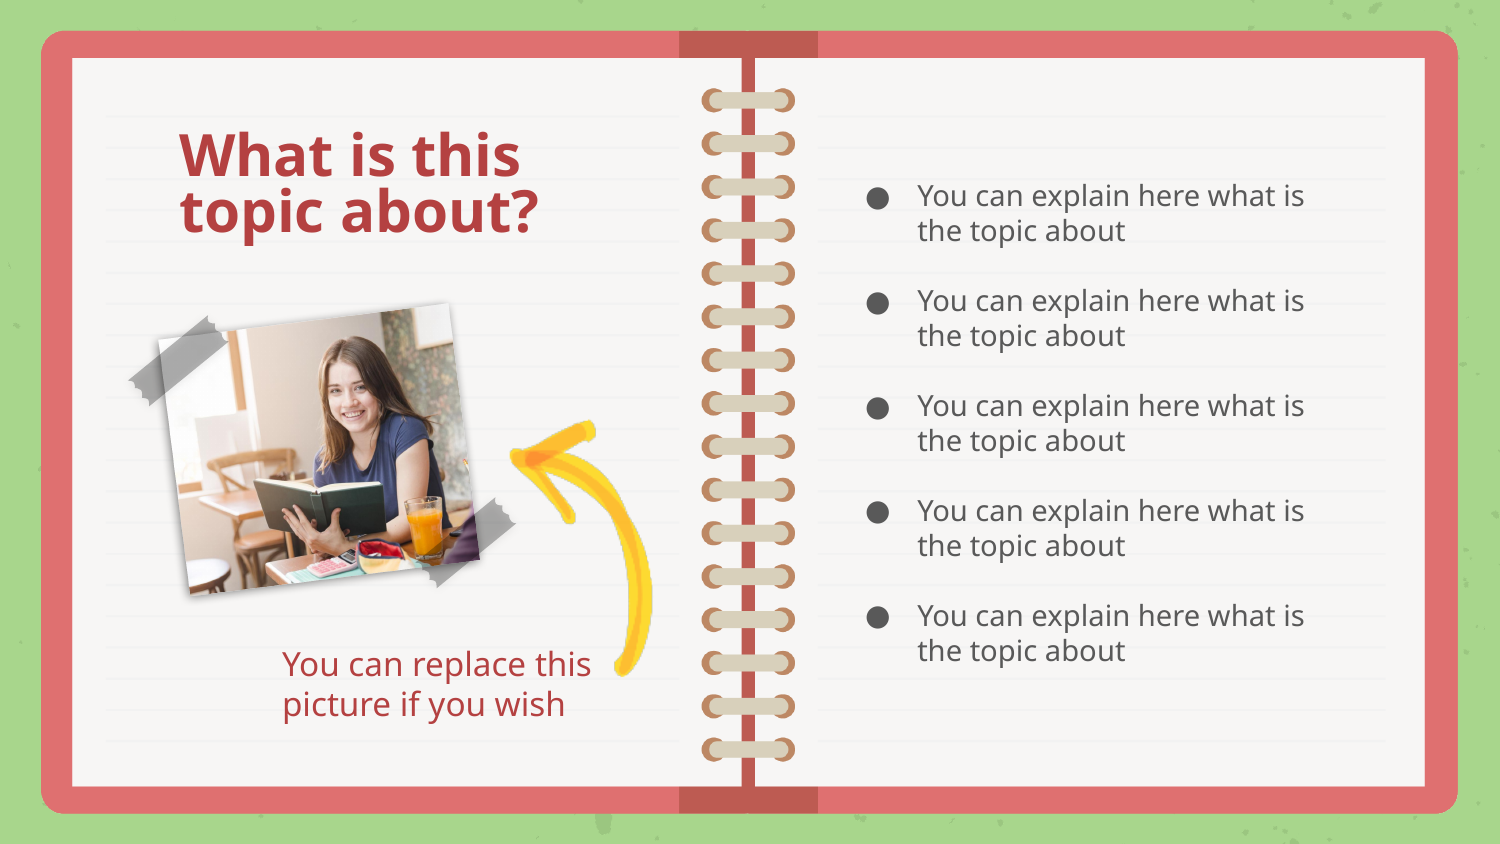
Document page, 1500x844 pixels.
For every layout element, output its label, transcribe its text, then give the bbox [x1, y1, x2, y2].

subtitle You can replace this picture if you wish [267, 627, 650, 743]
text_box [415, 497, 517, 589]
text_box [127, 315, 229, 407]
title What is this topic about? [164, 116, 559, 211]
picture [41, 30, 1458, 814]
list You can explain here what is the topic about You can explain here what is the topic about You can explain here what is the topic about You can explain here what is the topic about You can explain here what is the topic about [827, 88, 1357, 756]
